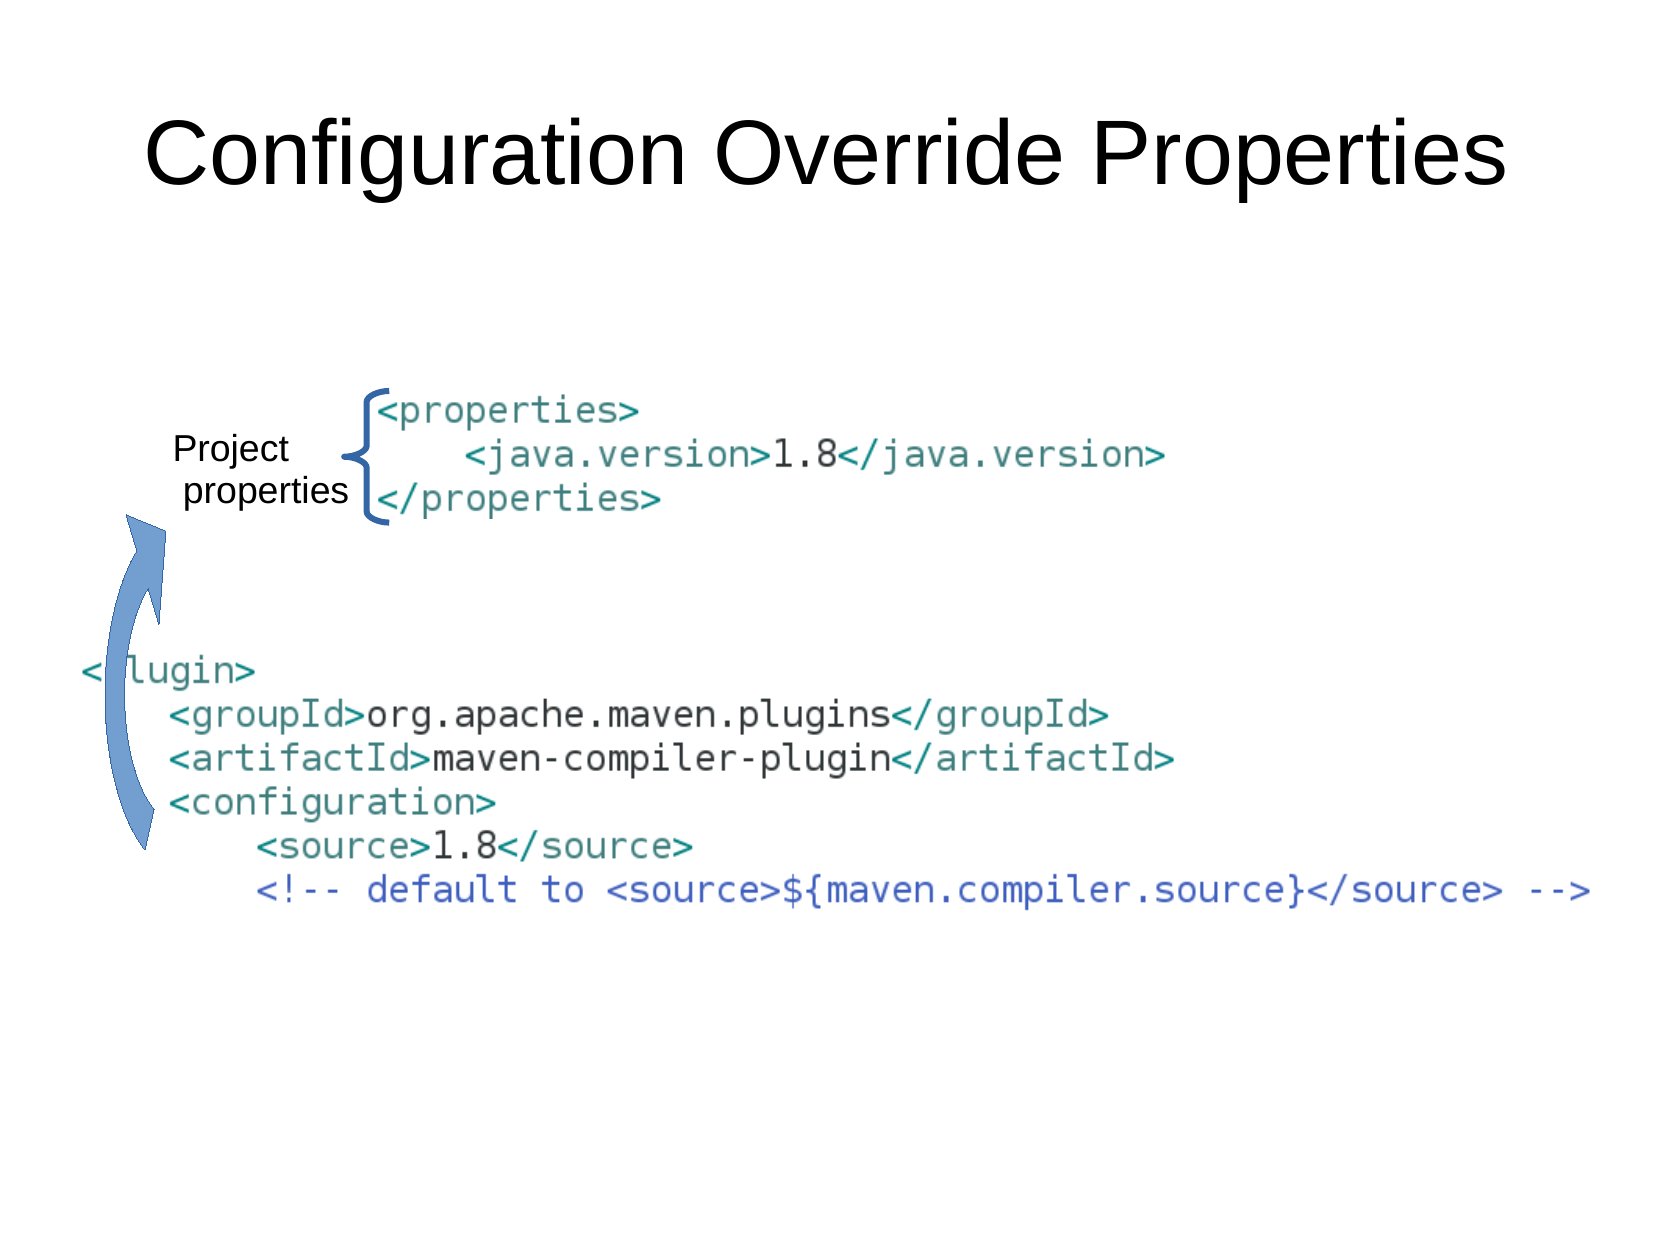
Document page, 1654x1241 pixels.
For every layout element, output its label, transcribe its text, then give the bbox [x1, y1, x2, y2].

picture [75, 652, 1596, 916]
picture [366, 390, 1171, 520]
title Configuration Override Properties [82, 49, 1571, 257]
text_box [105, 514, 166, 850]
text_box Project properties [157, 420, 365, 519]
